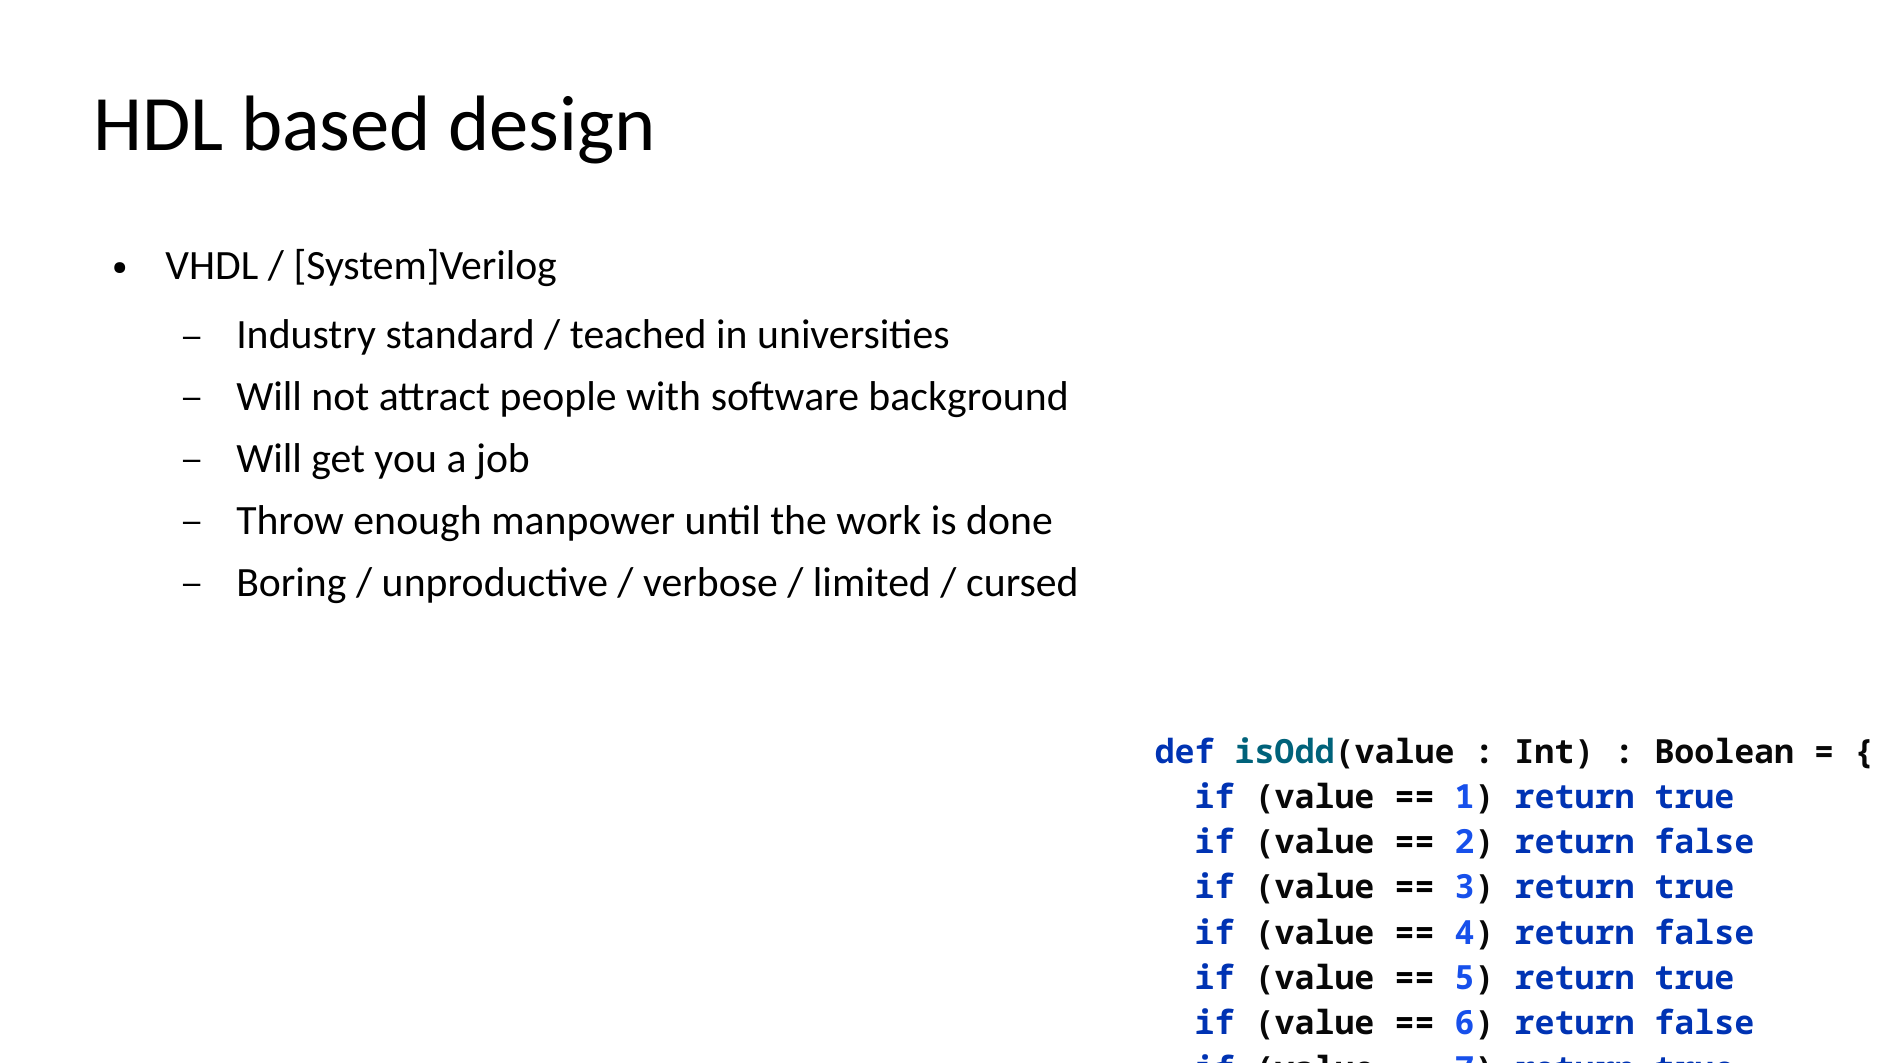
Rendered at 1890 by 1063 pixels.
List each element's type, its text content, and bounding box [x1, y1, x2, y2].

text_box def isOdd(value : Int) : Boolean = { if (value == 1) return true if (value == 2) return false if (value == 3) return true if (value == 4) return false if (value == 5) return true if (value == 6) return false if (value == 7) return true if (value == 8) return false if (value == 9) return true ??? } [1139, 720, 1890, 1063]
list VHDL / [System]Verilog Industry standard / teached in universities Will not attract people with software background Will get you a job Throw enough manpower until the work is done Boring / unproductive / verbose / limited / cursed [94, 248, 1890, 957]
title HDL based design [93, 42, 1795, 220]
